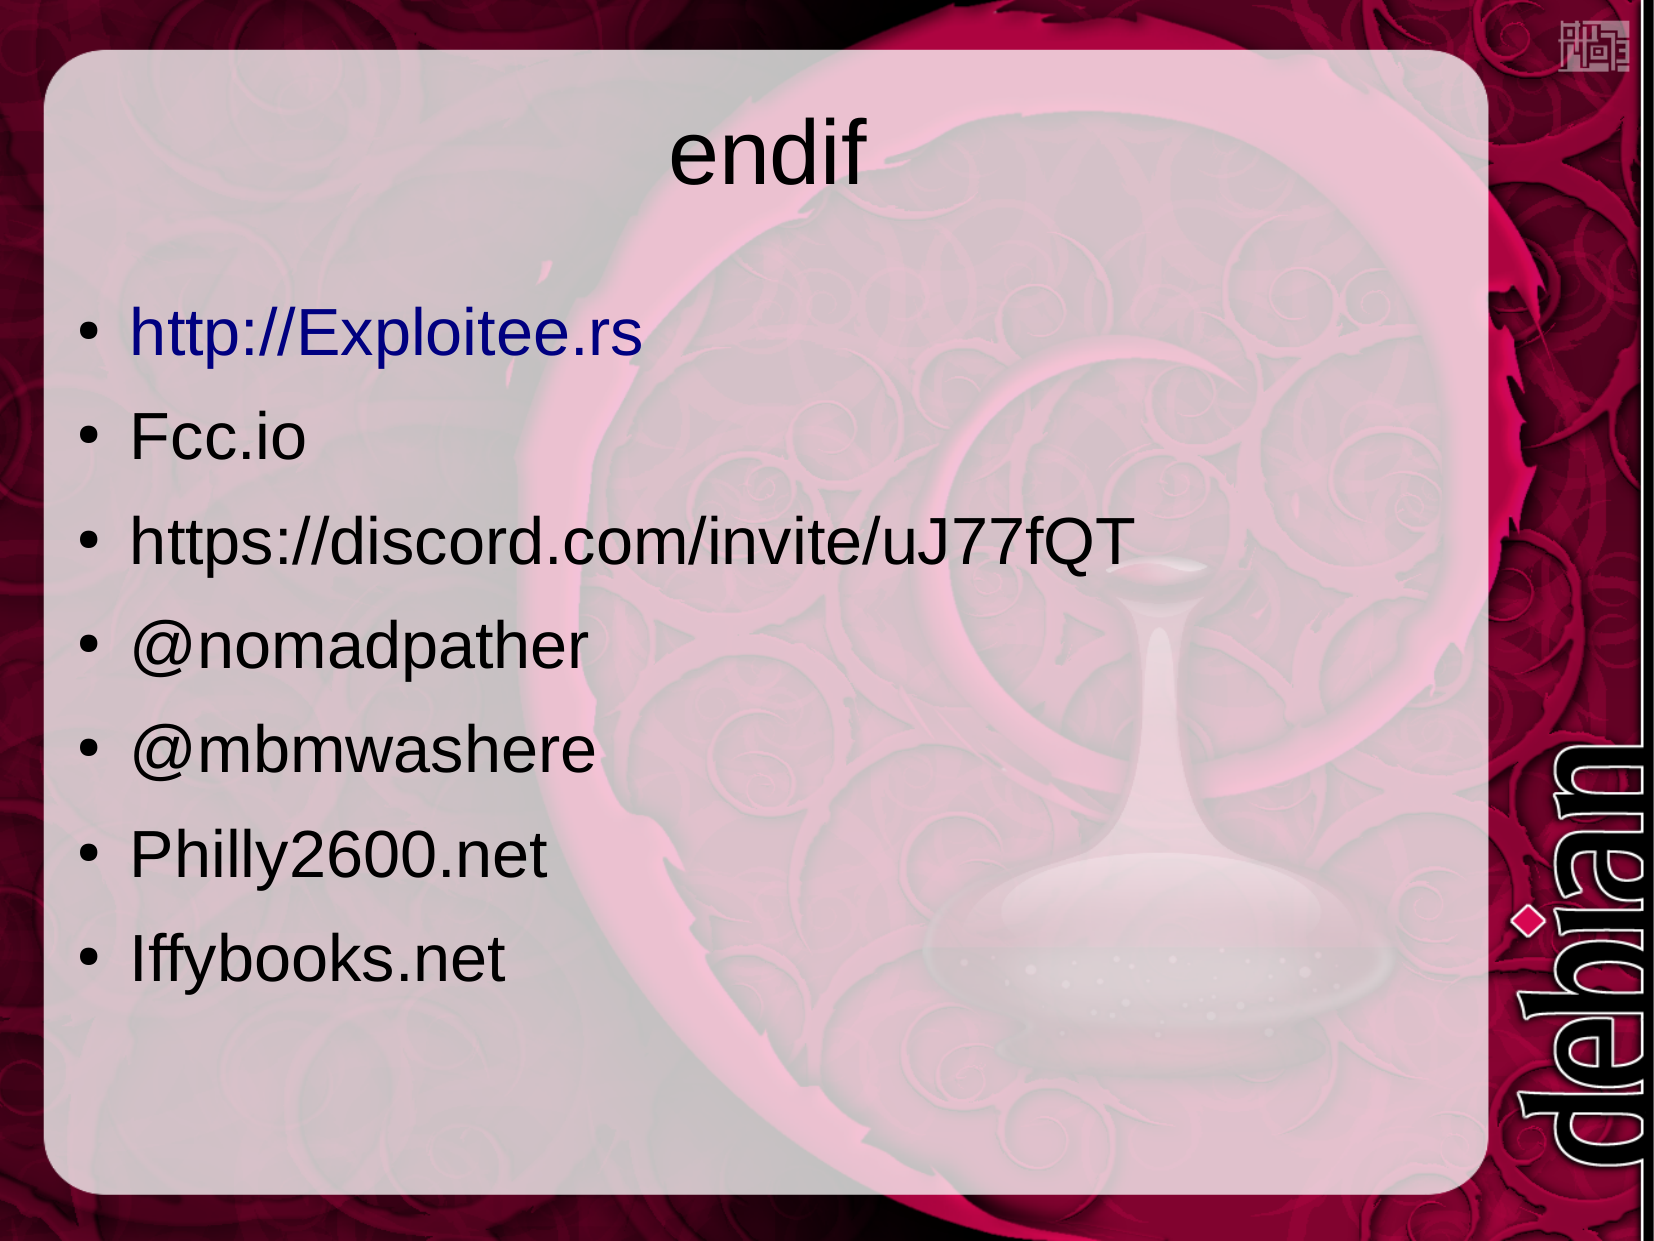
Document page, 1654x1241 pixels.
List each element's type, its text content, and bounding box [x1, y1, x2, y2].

title endif [59, 49, 1477, 257]
picture [0, 0, 1654, 1241]
list http://Exploitee.rs Fcc.io https://discord.com/invite/uJ77fQT @nomadpather @mbmwashere Philly2600.net Iffybooks.net [59, 295, 1477, 1114]
